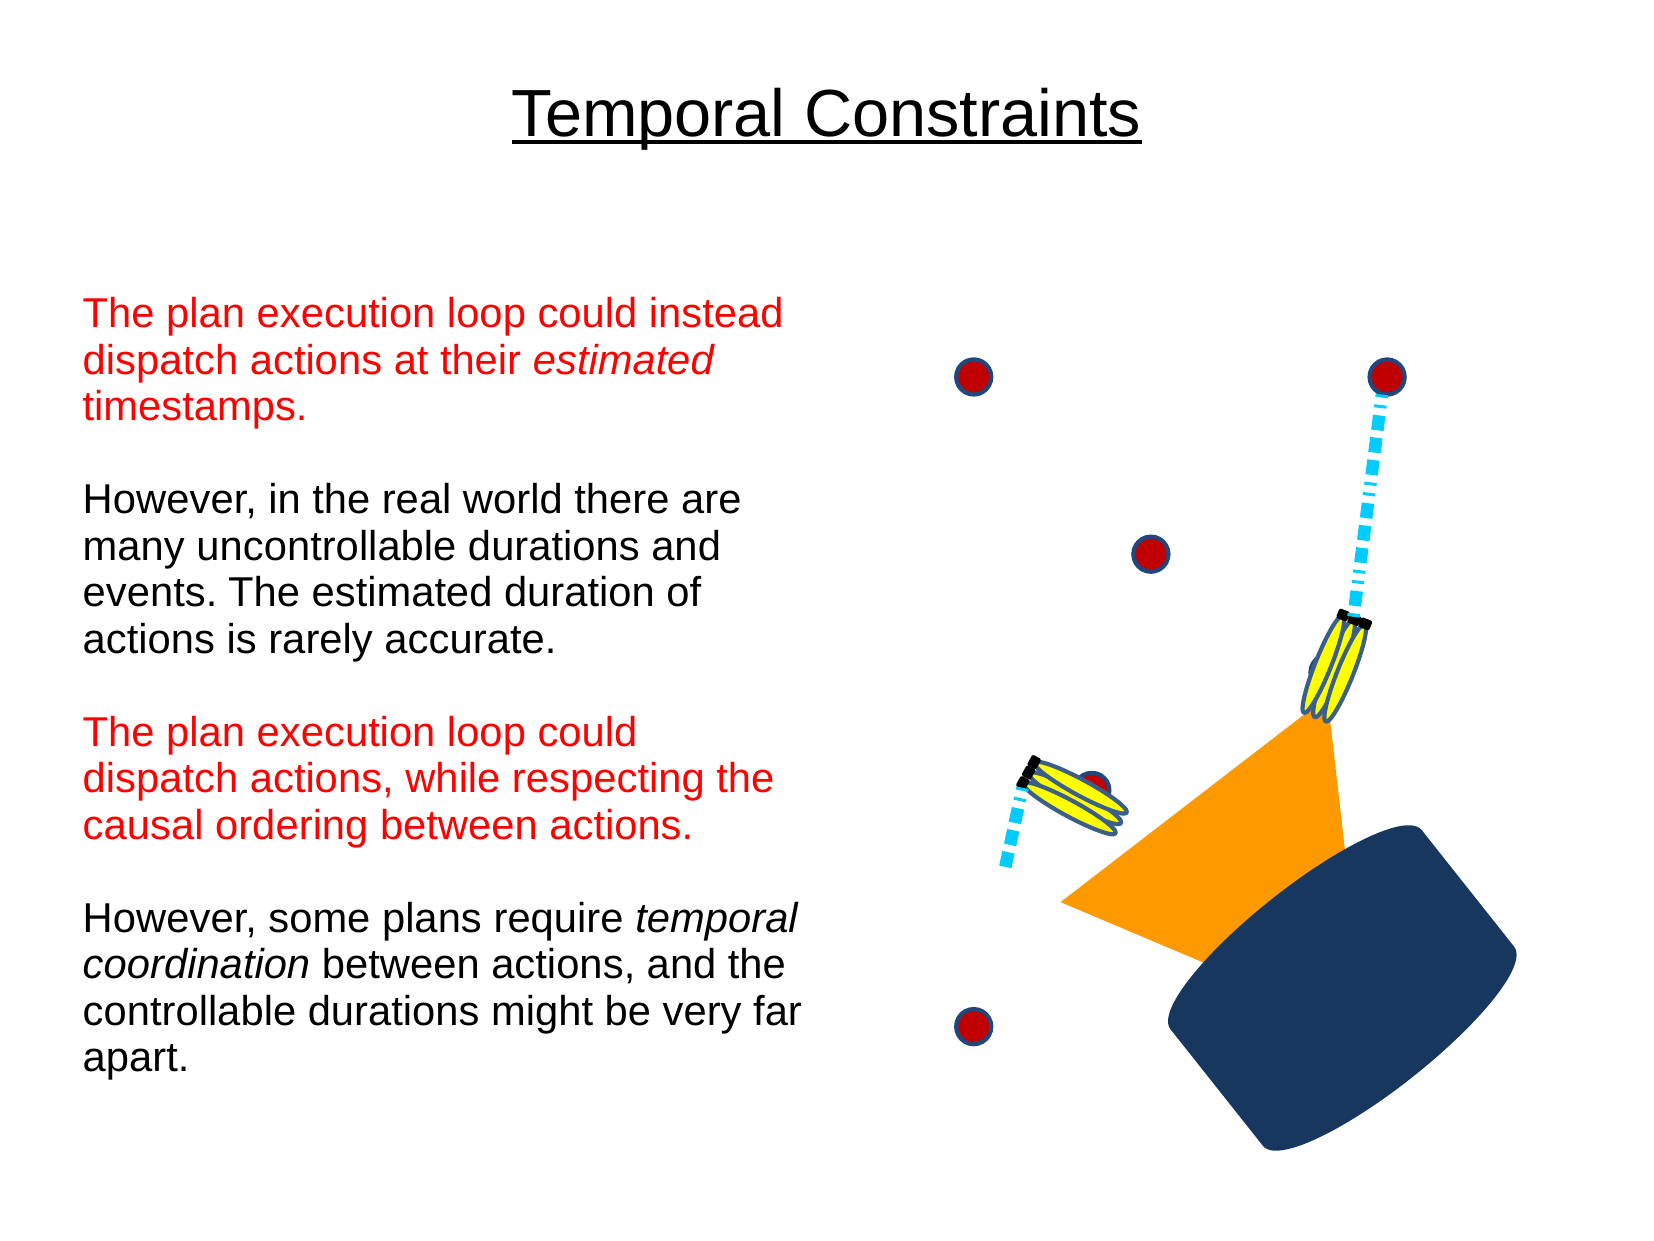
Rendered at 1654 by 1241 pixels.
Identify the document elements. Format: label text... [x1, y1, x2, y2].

text_box [1060, 610, 1515, 1149]
text_box [1369, 359, 1405, 395]
text_box [956, 359, 992, 395]
text_box [956, 1009, 992, 1045]
text_box [1133, 536, 1169, 572]
title Temporal Constraints [82, 49, 1571, 178]
subtitle The plan execution loop could instead dispatch actions at their estimated timestamps. However, in the real world there are many uncontrollable durations and events. The estimated duration of actions is rarely accurate. The plan execution loop could dispatch actions, while respecting the causal ordering between actions. However, some plans require temporal coordination between actions, and the controllable durations might be very far apart. [82, 290, 804, 1137]
text_box [1018, 757, 1127, 835]
